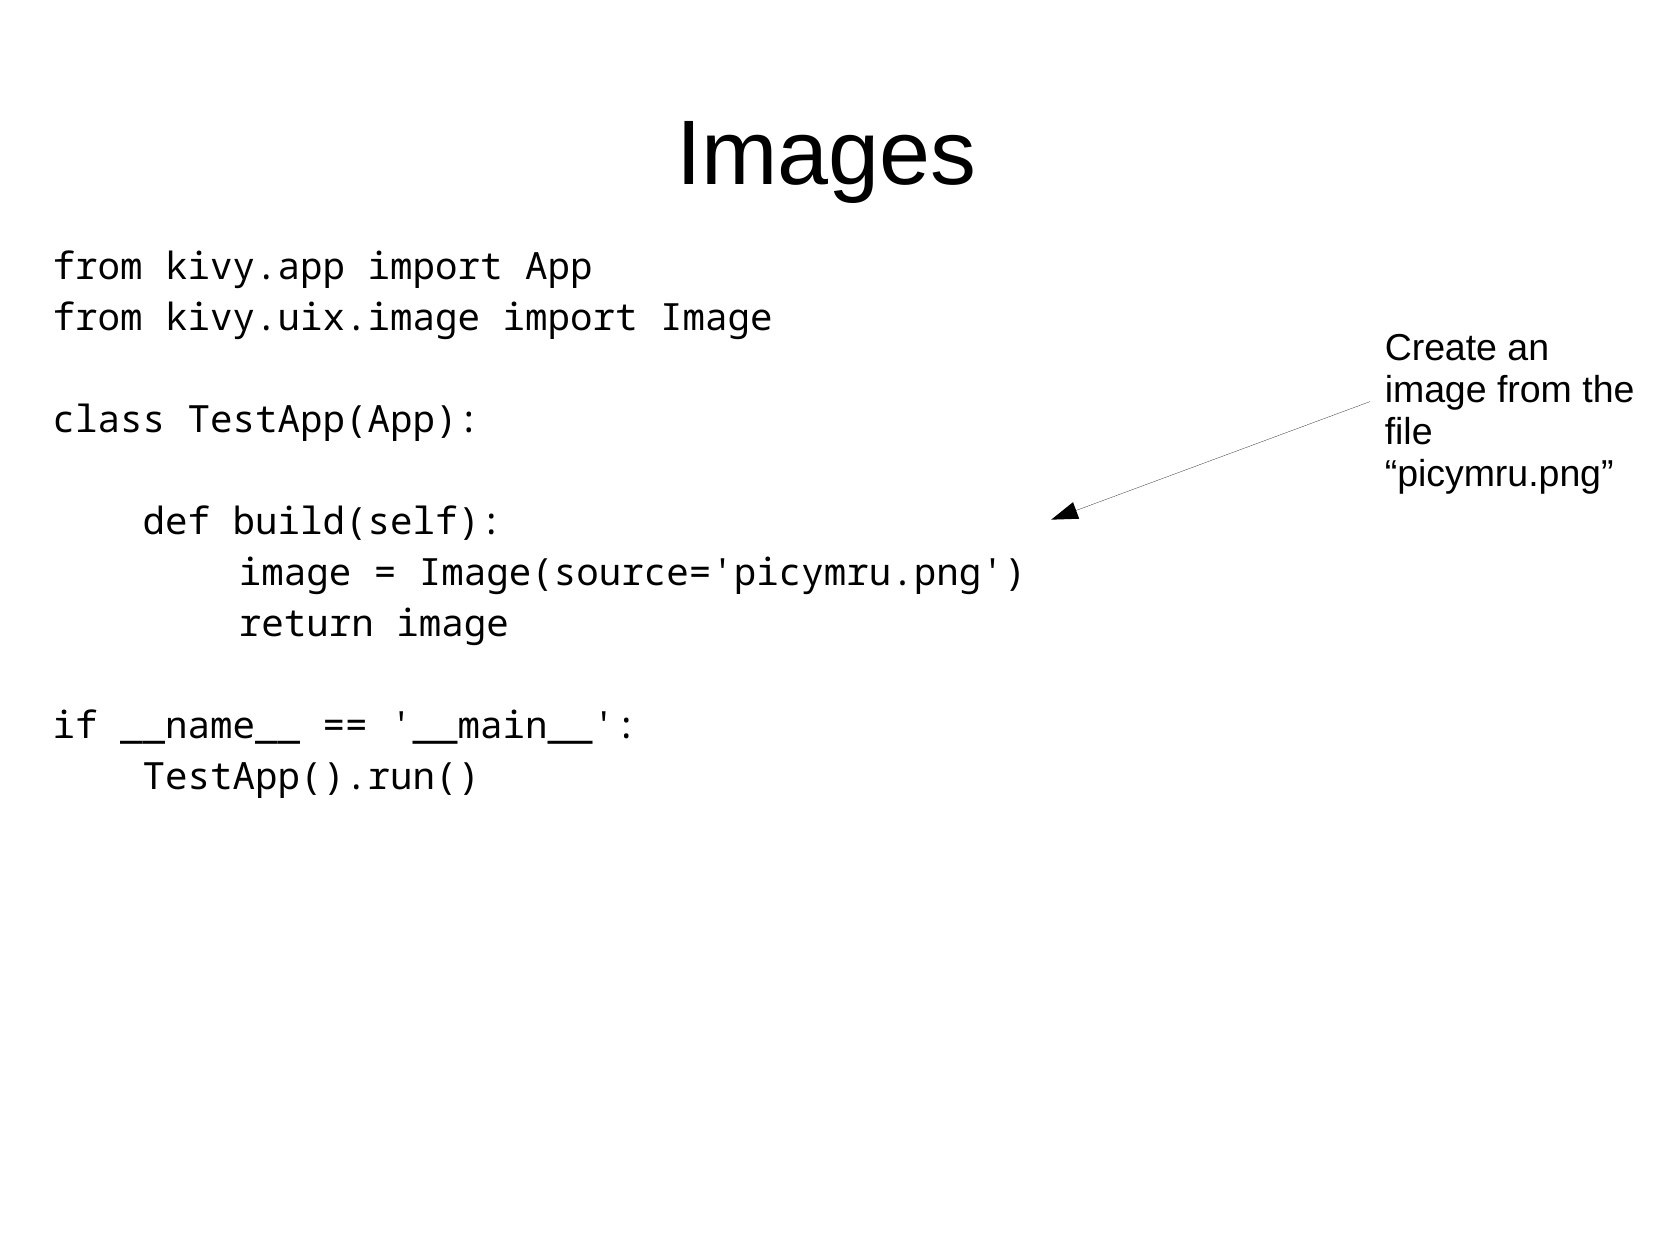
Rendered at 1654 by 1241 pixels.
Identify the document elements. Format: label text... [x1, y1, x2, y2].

text_box from kivy.app import App from kivy.uix.image import Image class TestApp(App): def build(self): image = Image(source='picymru.png') return image if __name__ == '__main__': TestApp().run() [37, 231, 1394, 1063]
title Images [82, 49, 1571, 257]
text_box Create an image from the file “picymru.png” [1370, 318, 1654, 502]
